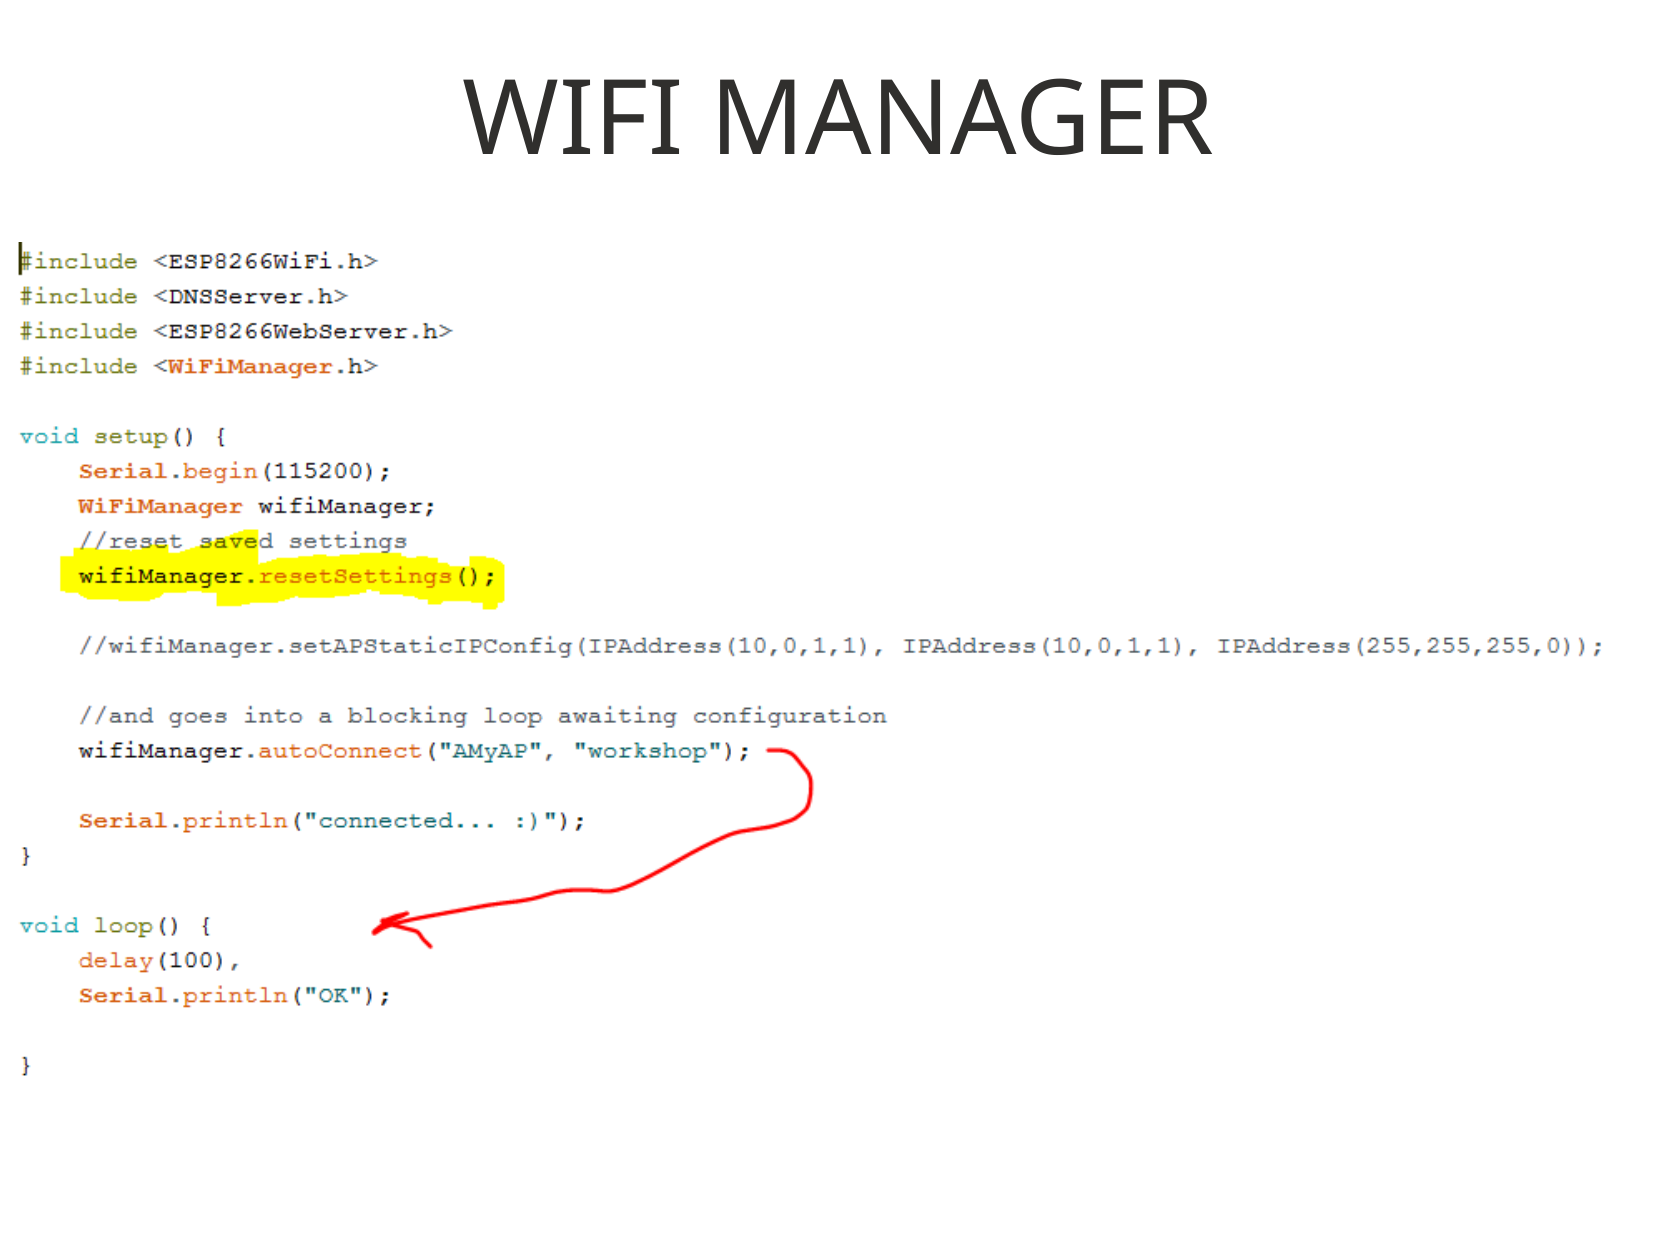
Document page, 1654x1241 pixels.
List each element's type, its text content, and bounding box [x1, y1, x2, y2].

picture [9, 242, 1636, 1099]
text_box WIFI MANAGER [224, 35, 1453, 198]
